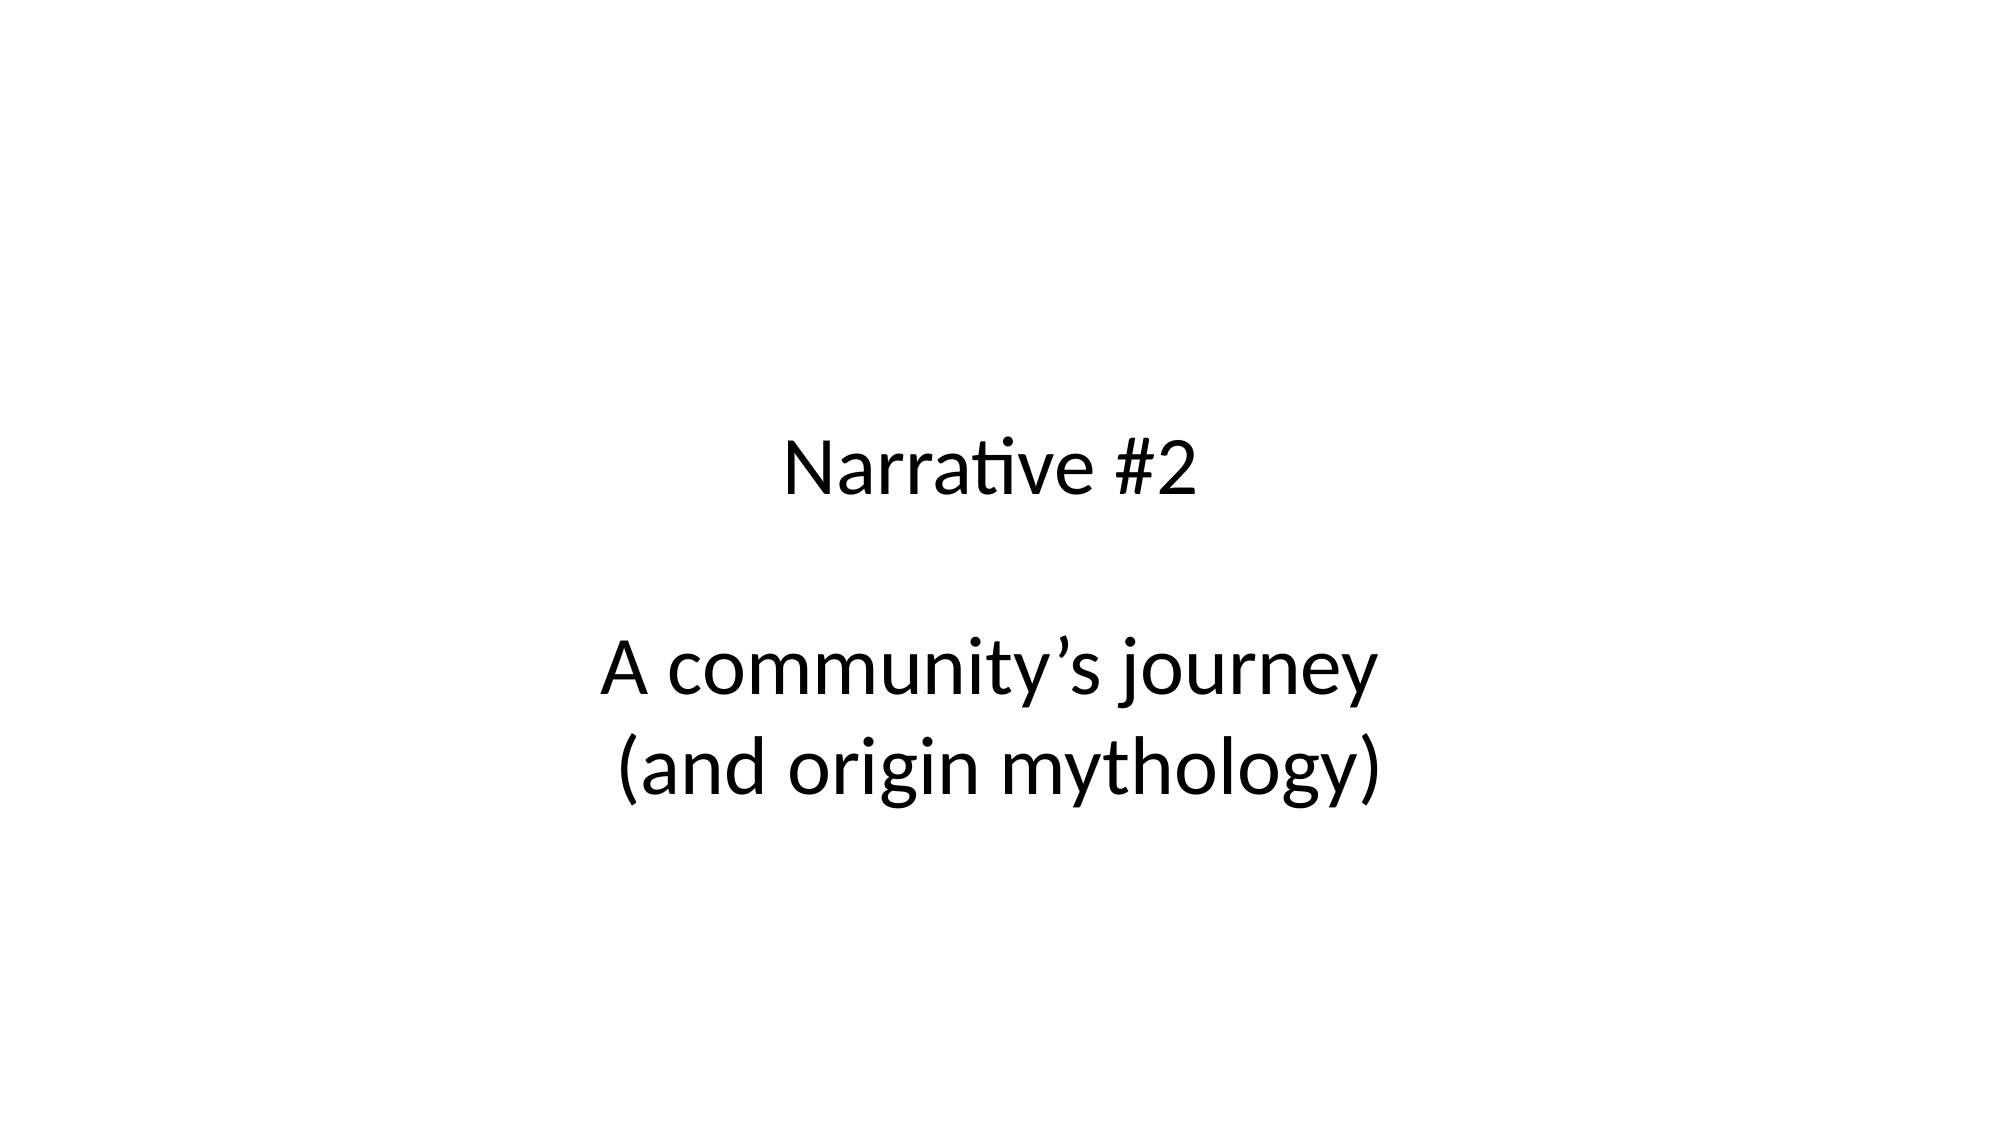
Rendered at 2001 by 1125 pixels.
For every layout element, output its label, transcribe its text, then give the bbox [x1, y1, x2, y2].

text_box Narrative #2 A community’s journey (and origin mythology) [245, 403, 1755, 823]
